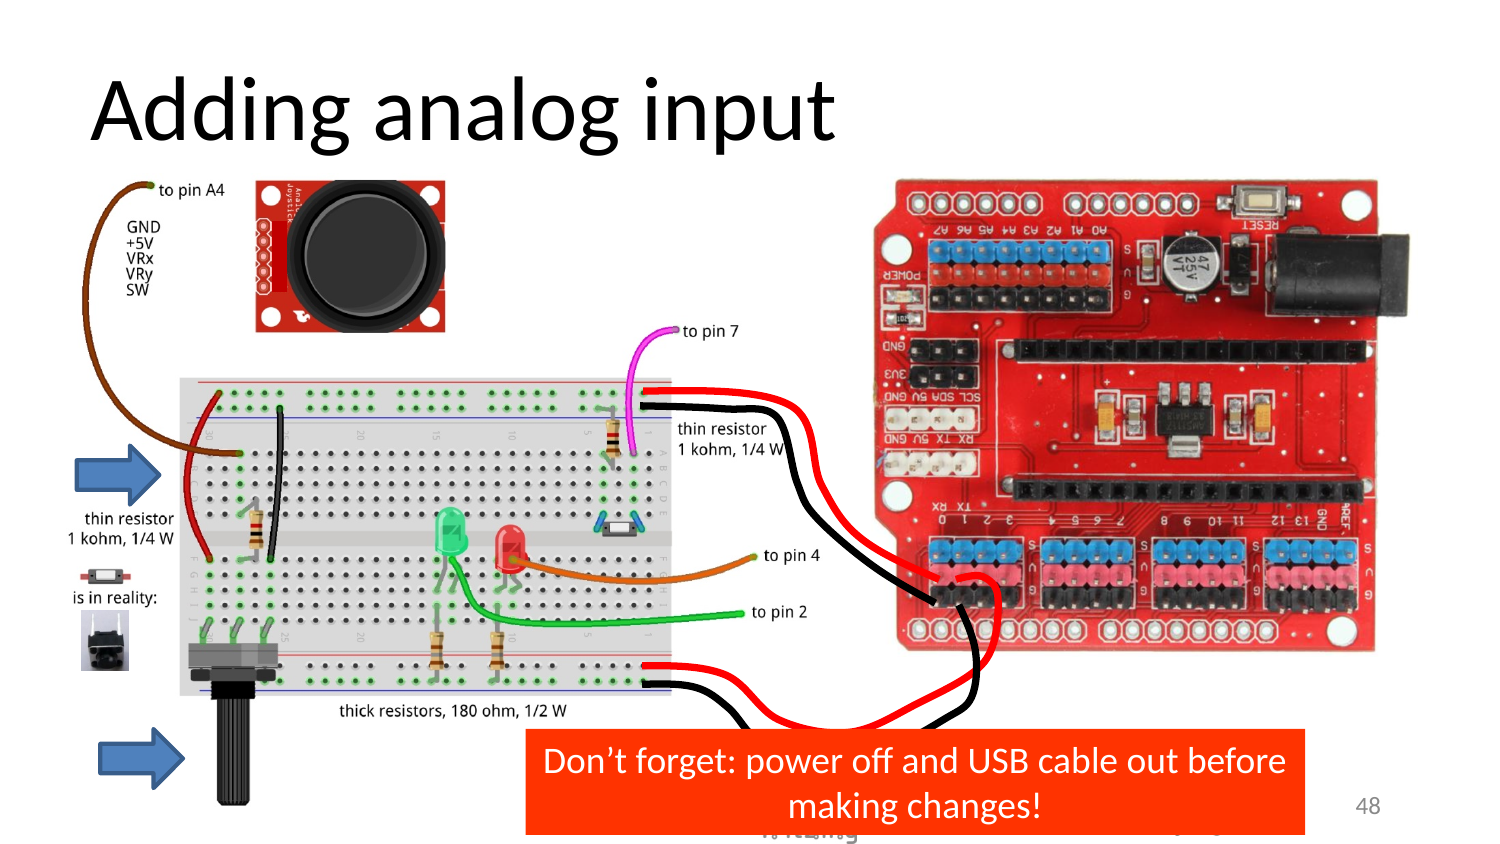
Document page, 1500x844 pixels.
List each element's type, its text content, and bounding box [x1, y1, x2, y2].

text_box [76, 445, 160, 505]
text_box 48 [1340, 782, 1426, 827]
picture [868, 173, 1418, 657]
title Adding analog input [75, 33, 1426, 175]
text_box [272, 221, 287, 292]
text_box [100, 728, 184, 789]
picture [0, 173, 857, 844]
text_box Don’t forget: power off and USB cable out before making changes! [525, 728, 1306, 835]
